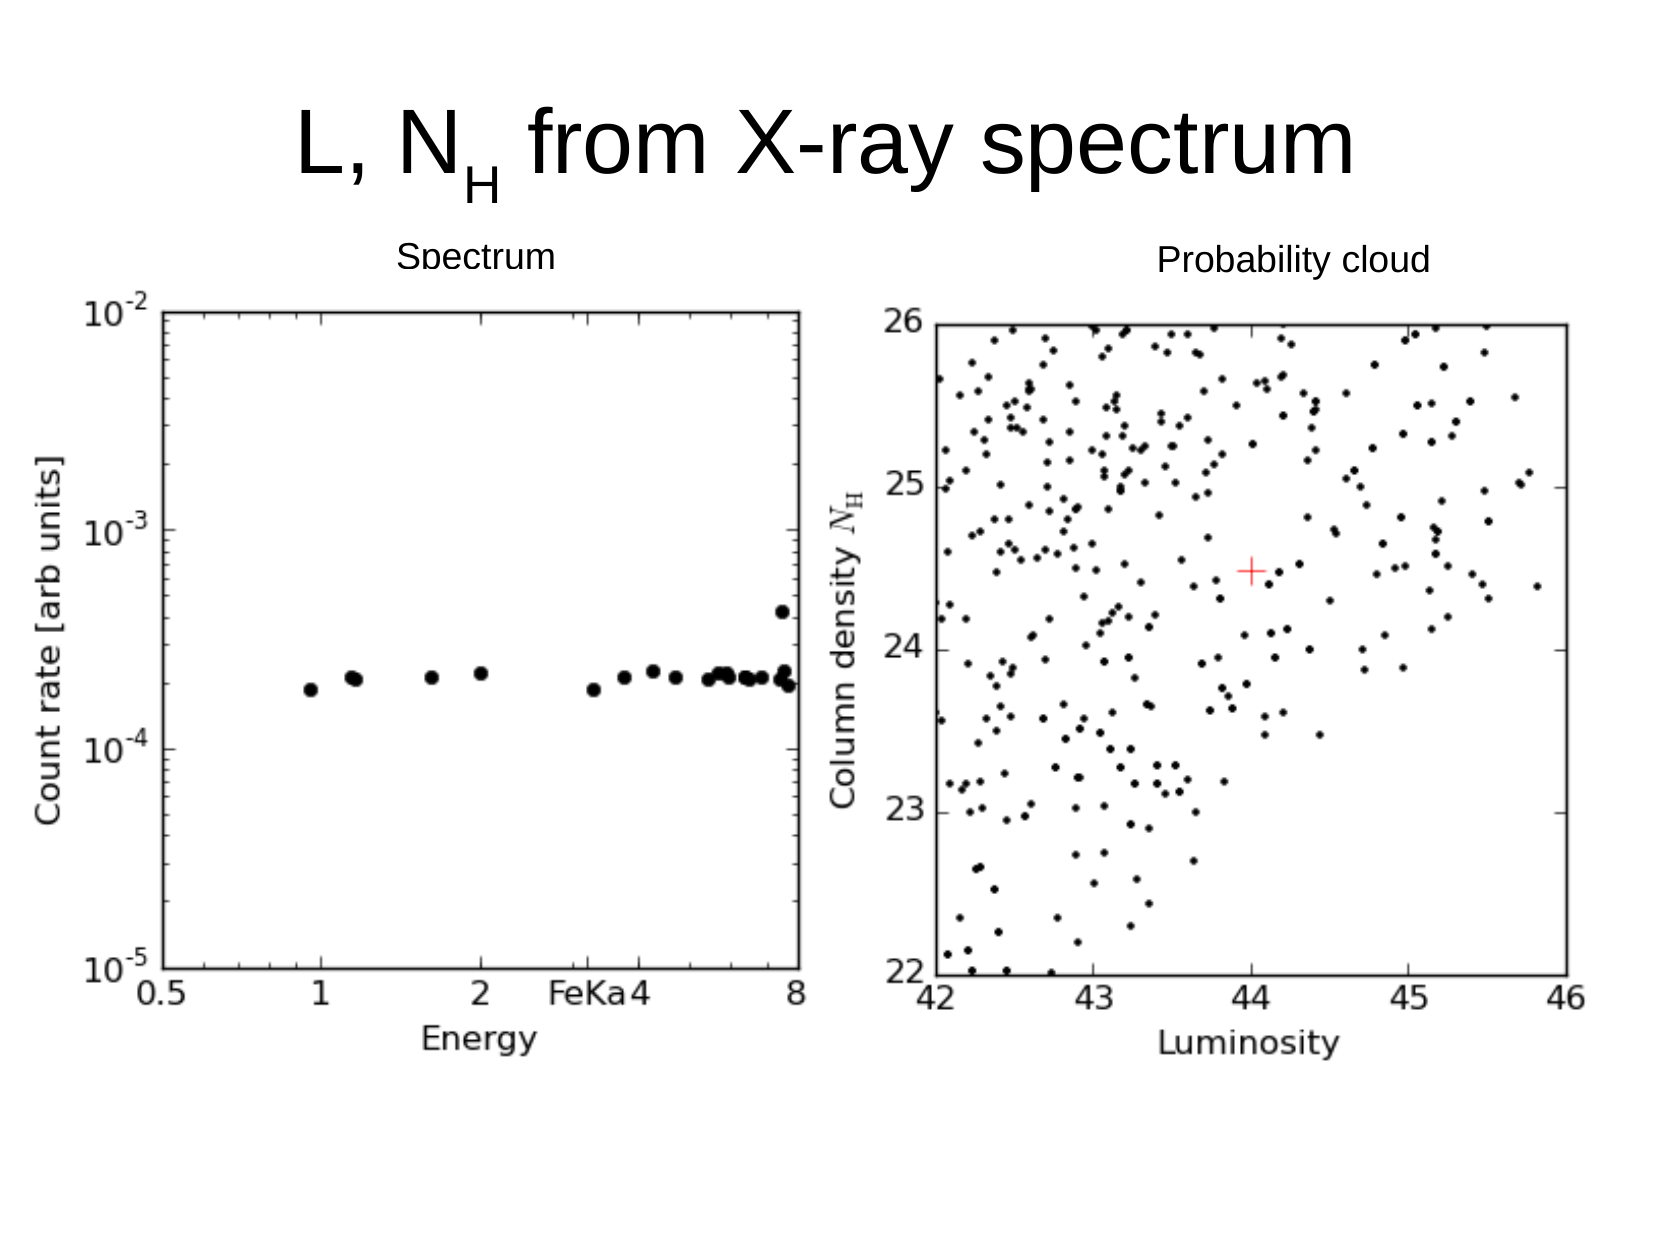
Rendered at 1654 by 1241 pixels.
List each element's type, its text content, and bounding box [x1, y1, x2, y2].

picture [15, 269, 1605, 1081]
text_box Spectrum [157, 228, 796, 269]
text_box Probability cloud [975, 231, 1613, 289]
title L, NH from X-ray spectrum [82, 49, 1571, 257]
